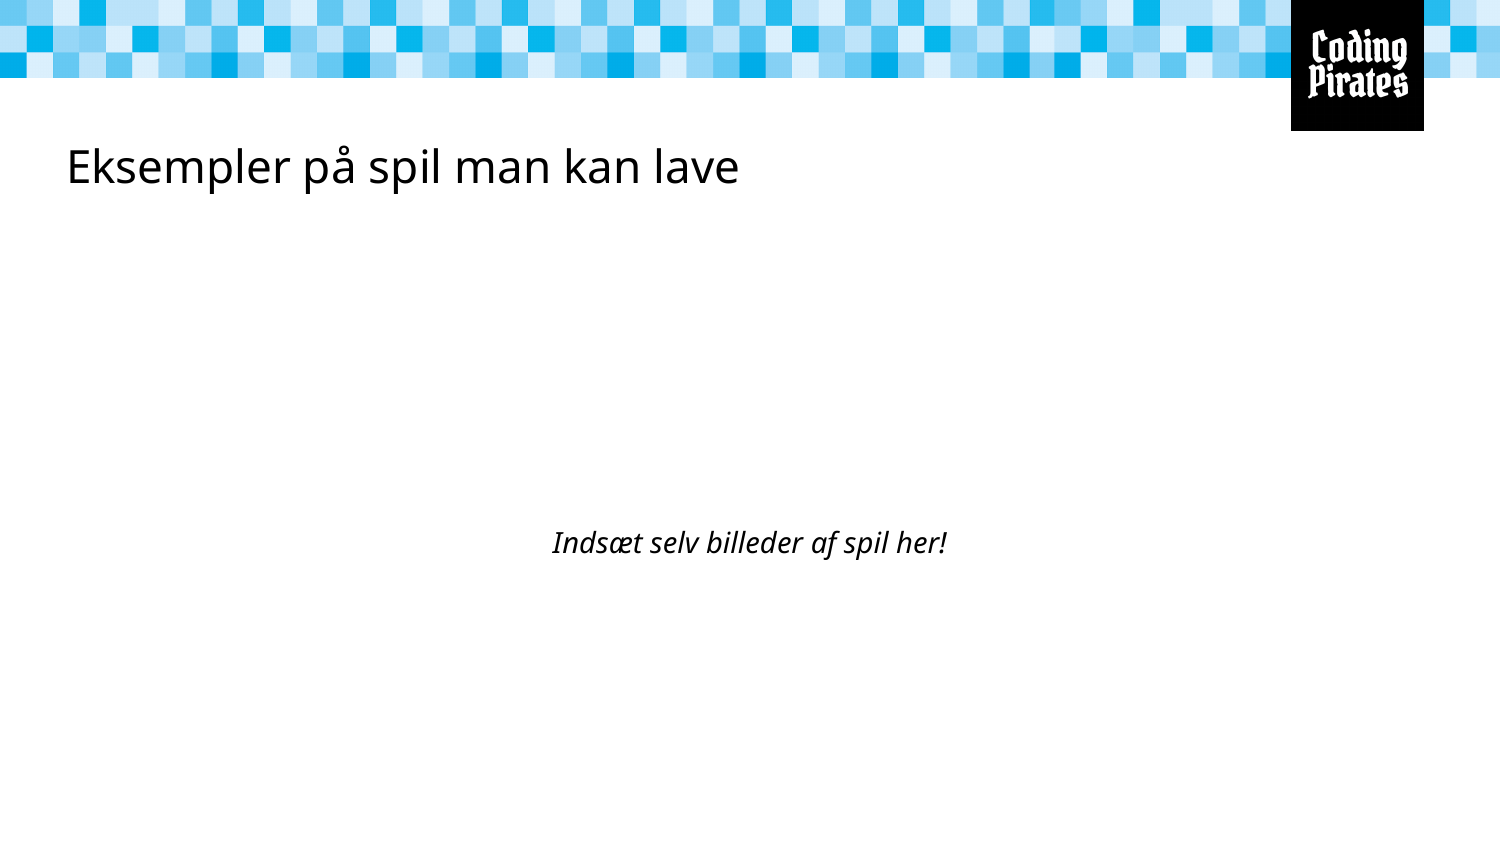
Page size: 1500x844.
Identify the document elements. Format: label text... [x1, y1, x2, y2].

picture [0, 0, 1056, 78]
picture [1291, 0, 1424, 131]
list Indsæt selv billeder af spil her! [51, 284, 1449, 800]
title Eksempler på spil man kan lave [51, 123, 1223, 217]
